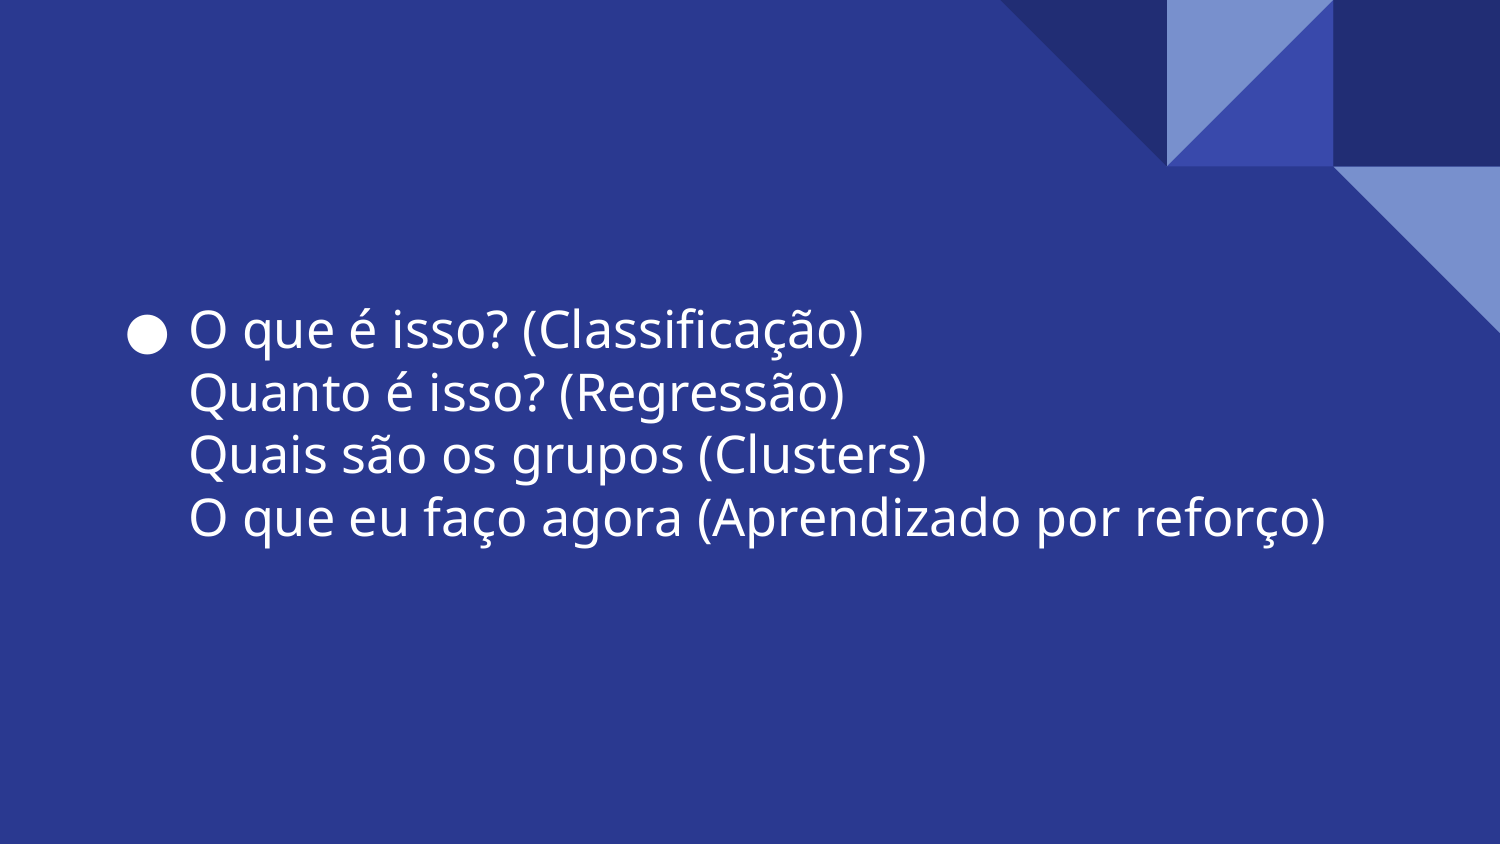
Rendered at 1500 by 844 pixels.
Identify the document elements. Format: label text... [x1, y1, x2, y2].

title O que é isso? (Classificação) Quanto é isso? (Regressão) Quais são os grupos (Clusters) O que eu faço agora (Aprendizado por reforço) [98, 353, 1447, 491]
